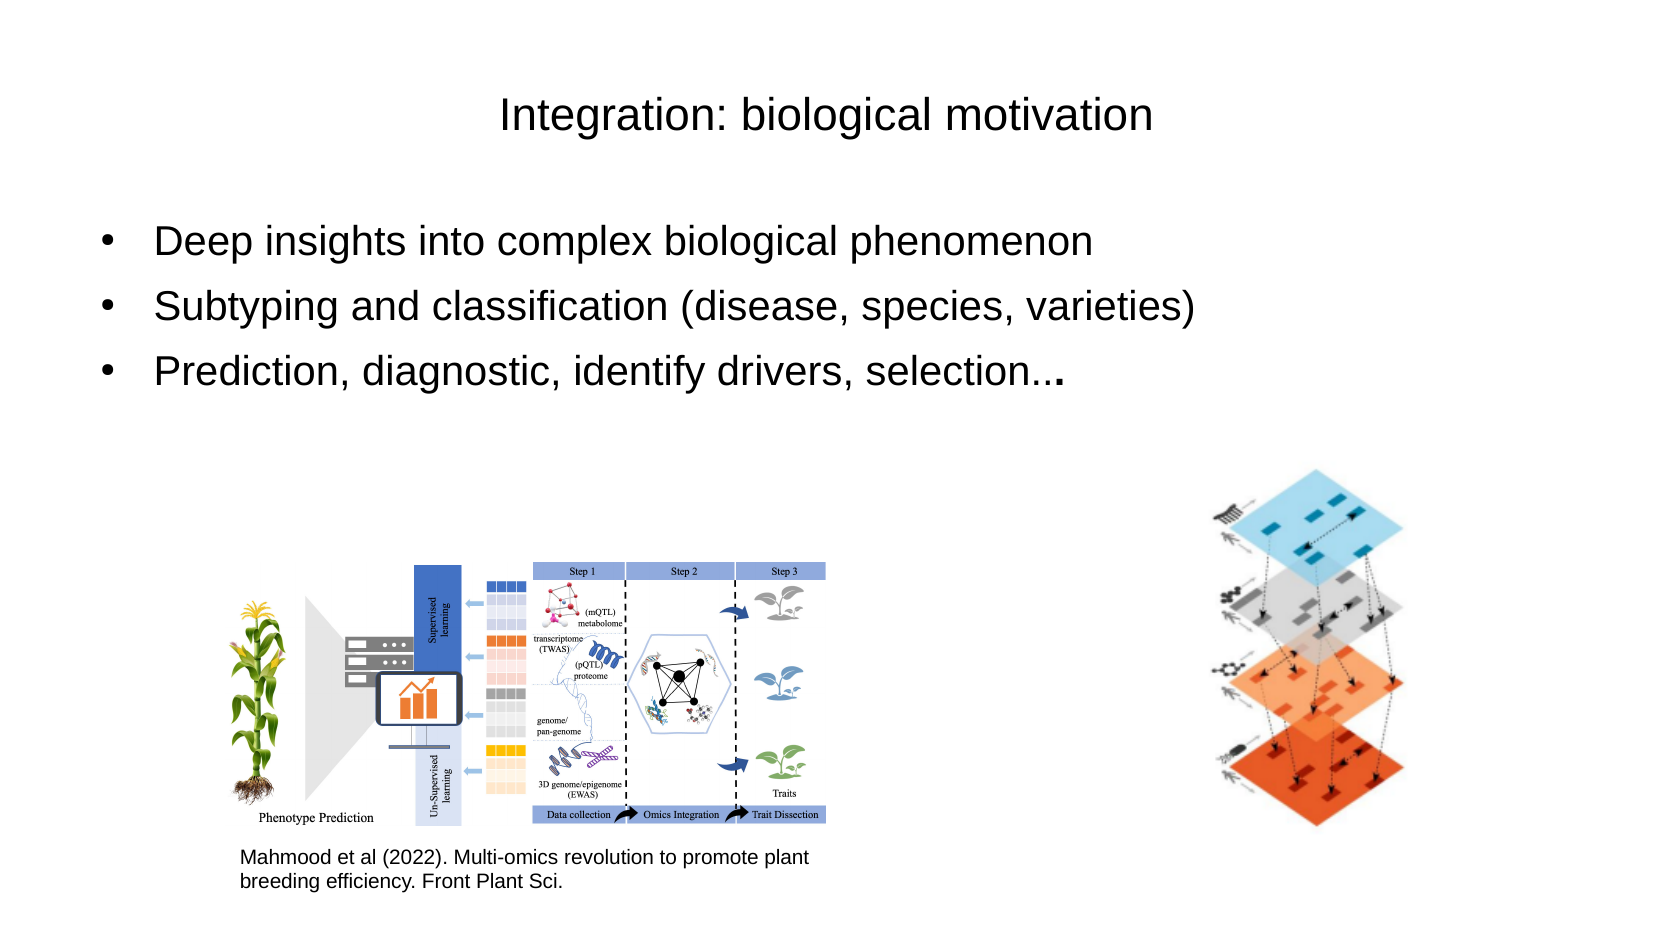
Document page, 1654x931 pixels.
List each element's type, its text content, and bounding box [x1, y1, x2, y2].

list Deep insights into complex biological phenomenon Subtyping and classification (disease, species, varieties) Prediction, diagnostic, identify drivers, selection... [82, 217, 1571, 758]
picture [225, 562, 826, 826]
title Integration: biological motivation [82, 37, 1571, 193]
text_box Mahmood et al (2022). Multi-omics revolution to promote plant breeding efficiency. Front Plant Sci. [225, 838, 826, 901]
picture [1200, 449, 1433, 850]
